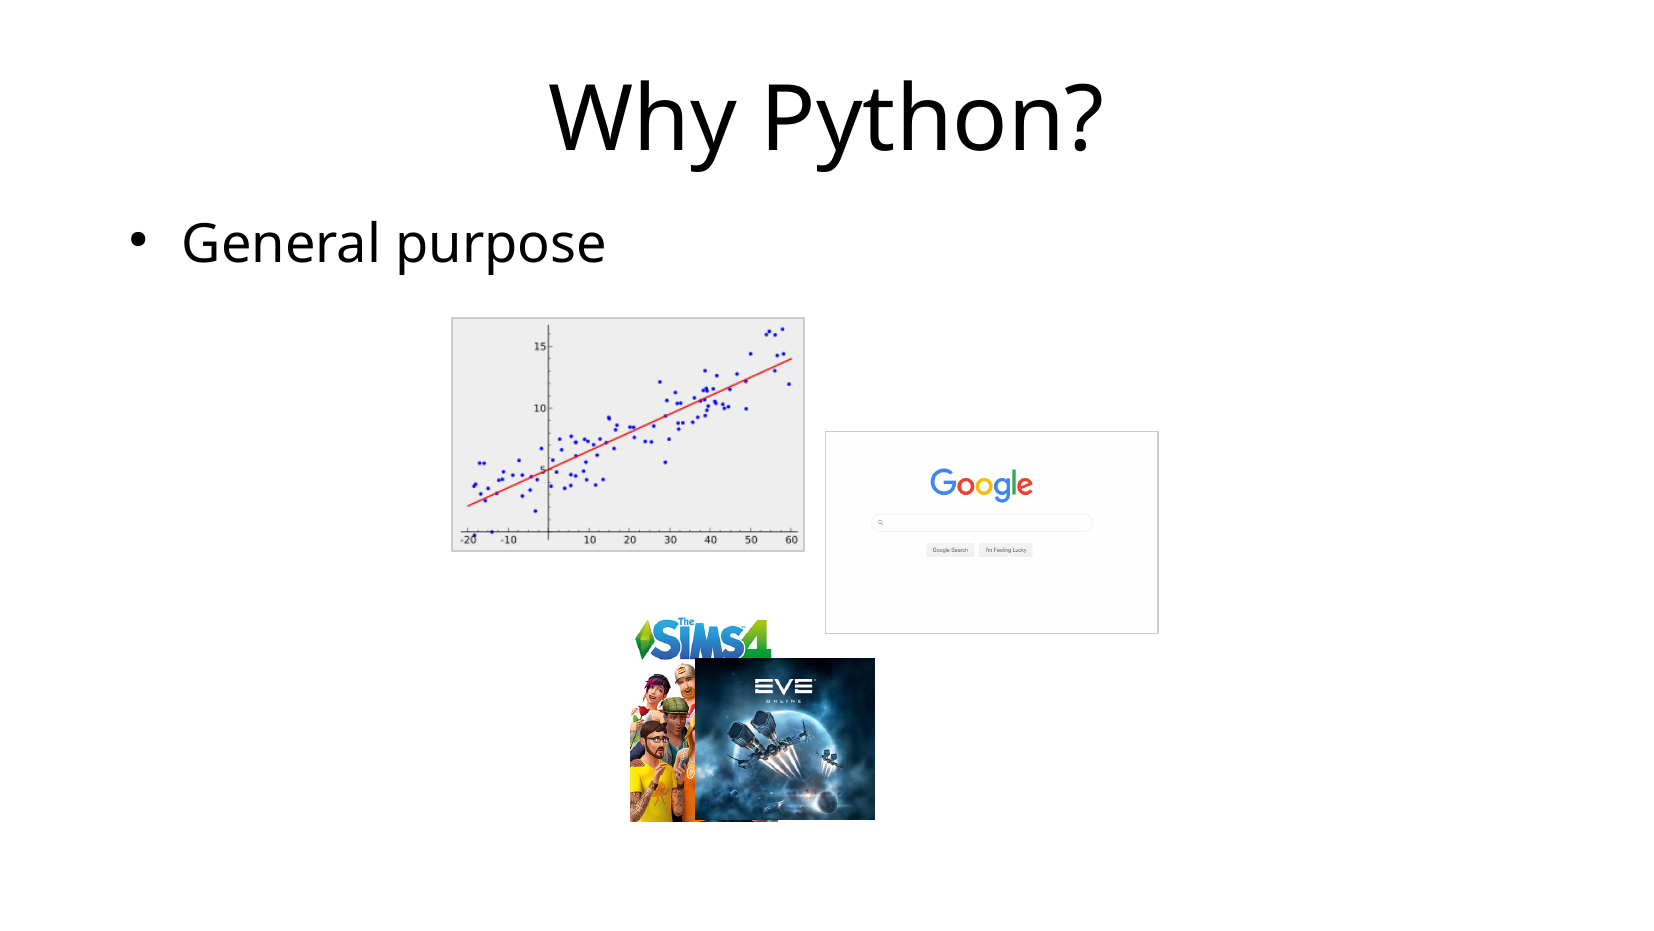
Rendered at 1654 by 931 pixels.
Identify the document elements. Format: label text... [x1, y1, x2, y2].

picture [825, 431, 1158, 633]
picture [630, 610, 875, 822]
title Why Python? [82, 37, 1571, 193]
list General purpose [141, 204, 577, 284]
picture [453, 318, 804, 550]
